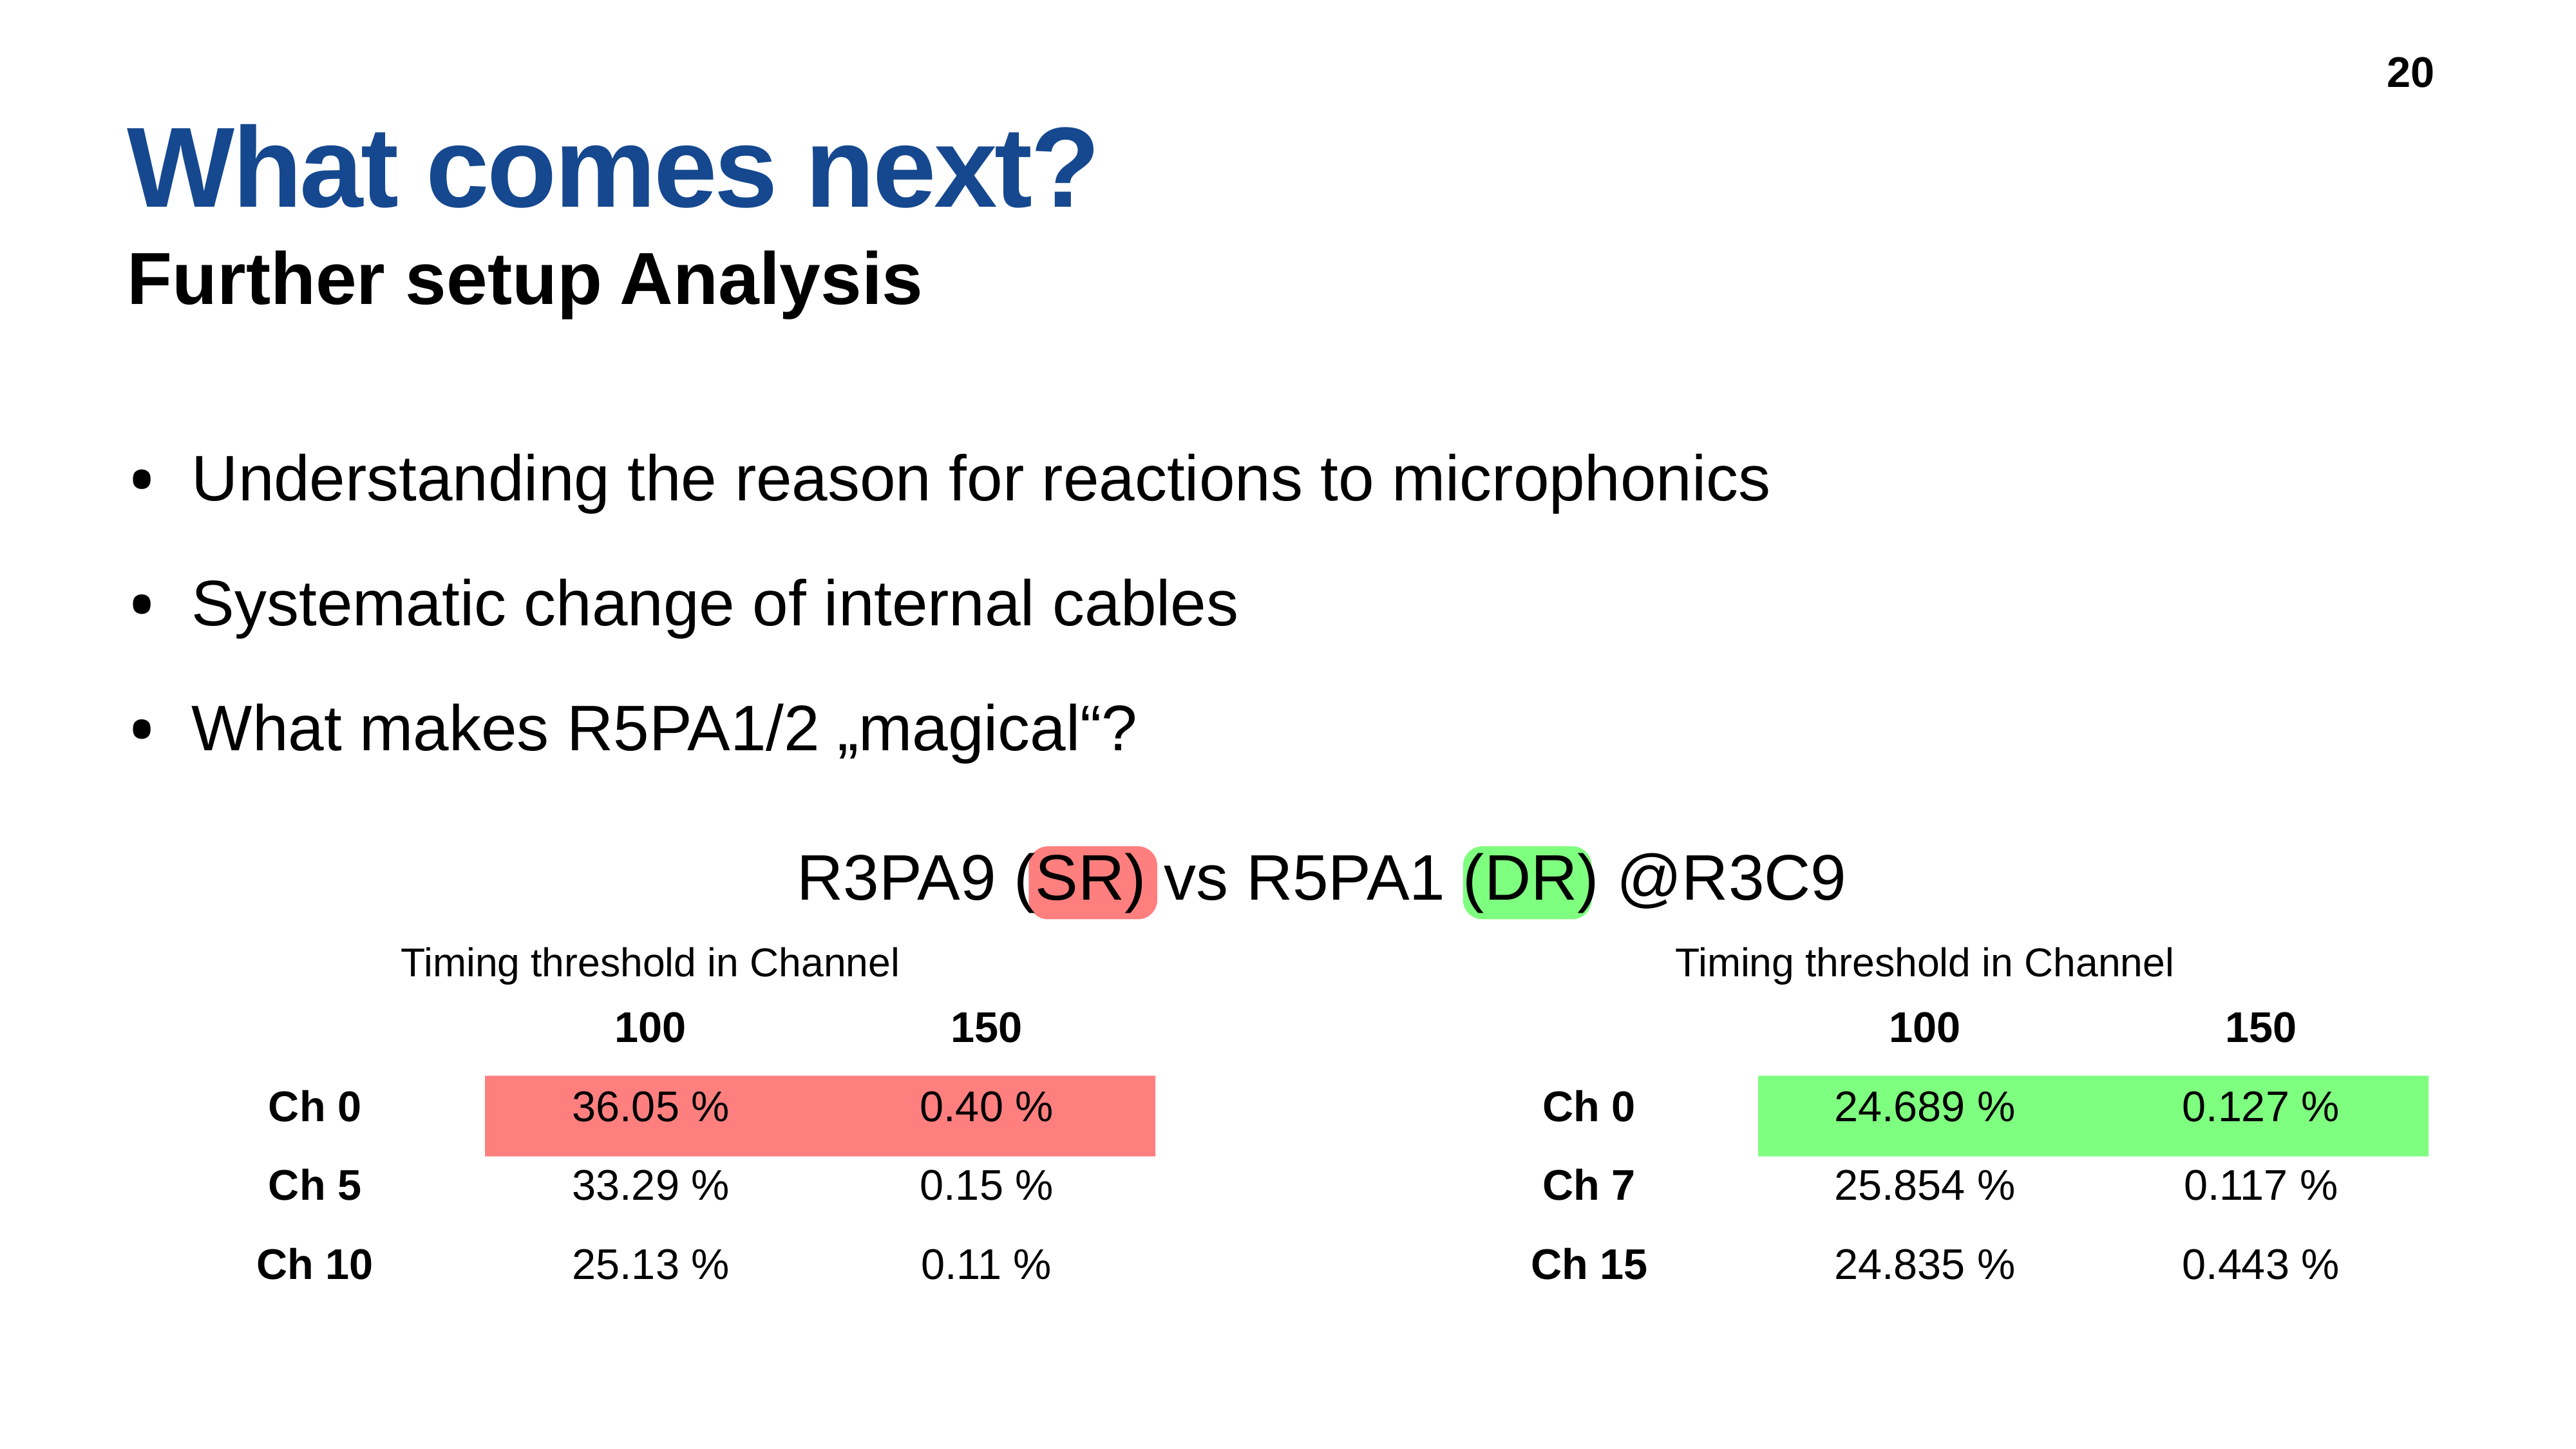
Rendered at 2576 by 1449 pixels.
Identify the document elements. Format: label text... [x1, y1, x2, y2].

table_cell 0.127 % [2093, 1077, 2429, 1156]
table_cell 0.15 % [819, 1156, 1155, 1235]
table_cell 0.443 % [2093, 1235, 2429, 1314]
table_header [1421, 998, 1757, 1077]
table_cell 24.835 % [1757, 1235, 2093, 1314]
table_cell 0.40 % [819, 1077, 1155, 1156]
table_cell Ch 10 [147, 1235, 483, 1314]
table_cell 24.689 % [1757, 1077, 2093, 1156]
table_cell 25.854 % [1757, 1156, 2093, 1235]
table_header 100 [1757, 998, 2093, 1077]
table_cell Ch 15 [1421, 1235, 1757, 1314]
table_cell Ch 0 [1421, 1077, 1757, 1156]
list Understanding the reason for reactions to microphonics Systematic change of internal cables What makes R5PA1/2 „magical“? [127, 448, 2485, 929]
table_cell Ch 5 [147, 1156, 483, 1235]
table_cell 33.29 % [483, 1156, 819, 1235]
table_cell 36.05 % [483, 1077, 819, 1156]
table_cell 0.117 % [2093, 1156, 2429, 1235]
text_box Timing threshold in Channel [1668, 934, 2183, 992]
table_header [147, 998, 483, 1077]
text_box R3PA9 (SR) vs R5PA1 (DR) @R3C9 [817, 835, 1828, 920]
table_cell Ch 7 [1421, 1156, 1757, 1235]
text_box Timing threshold in Channel [393, 934, 908, 992]
table_header 150 [819, 998, 1155, 1077]
table_cell 25.13 % [483, 1235, 819, 1314]
table_cell Ch 0 [147, 1077, 483, 1156]
title What comes next? [127, 100, 2448, 237]
table_cell 0.11 % [819, 1235, 1155, 1314]
list Further setup Analysis [127, 237, 2448, 336]
table_header 150 [2093, 998, 2429, 1077]
table_header 100 [483, 998, 819, 1077]
text_box 20 [2190, 43, 2439, 111]
